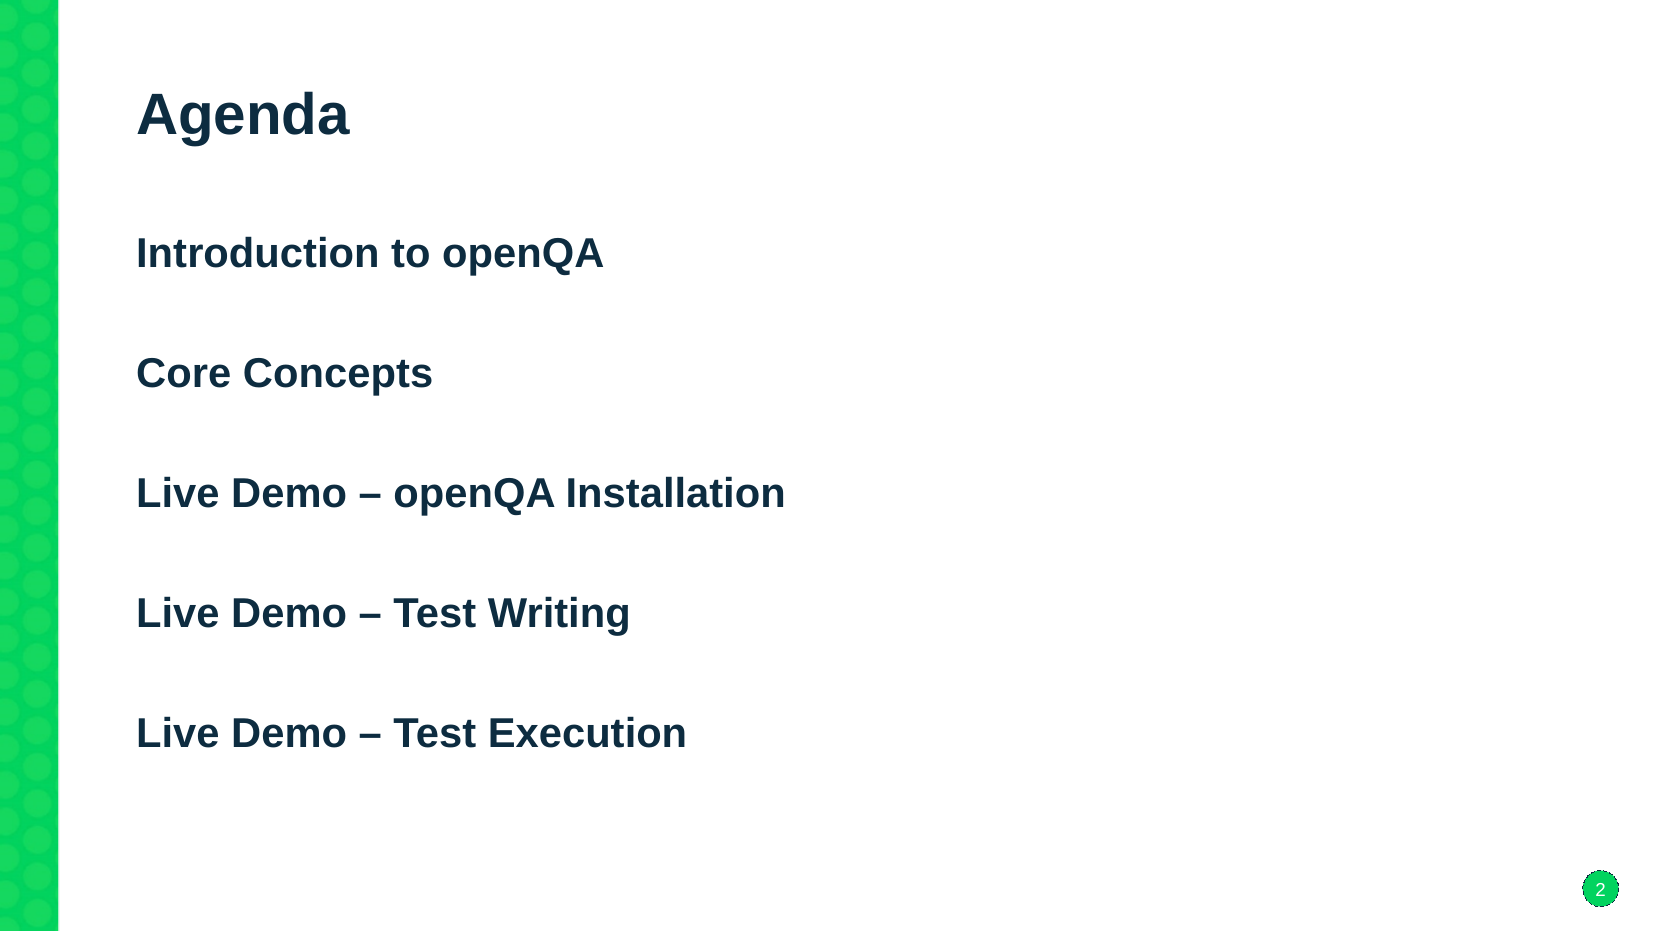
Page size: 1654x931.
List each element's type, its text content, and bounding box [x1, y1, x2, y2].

title Agenda [121, 37, 1531, 193]
list Introduction to openQA Core Concepts Live Demo – openQA Installation Live Demo – Test Writing Live Demo – Test Execution [121, 217, 1531, 825]
picture [0, 0, 76, 931]
